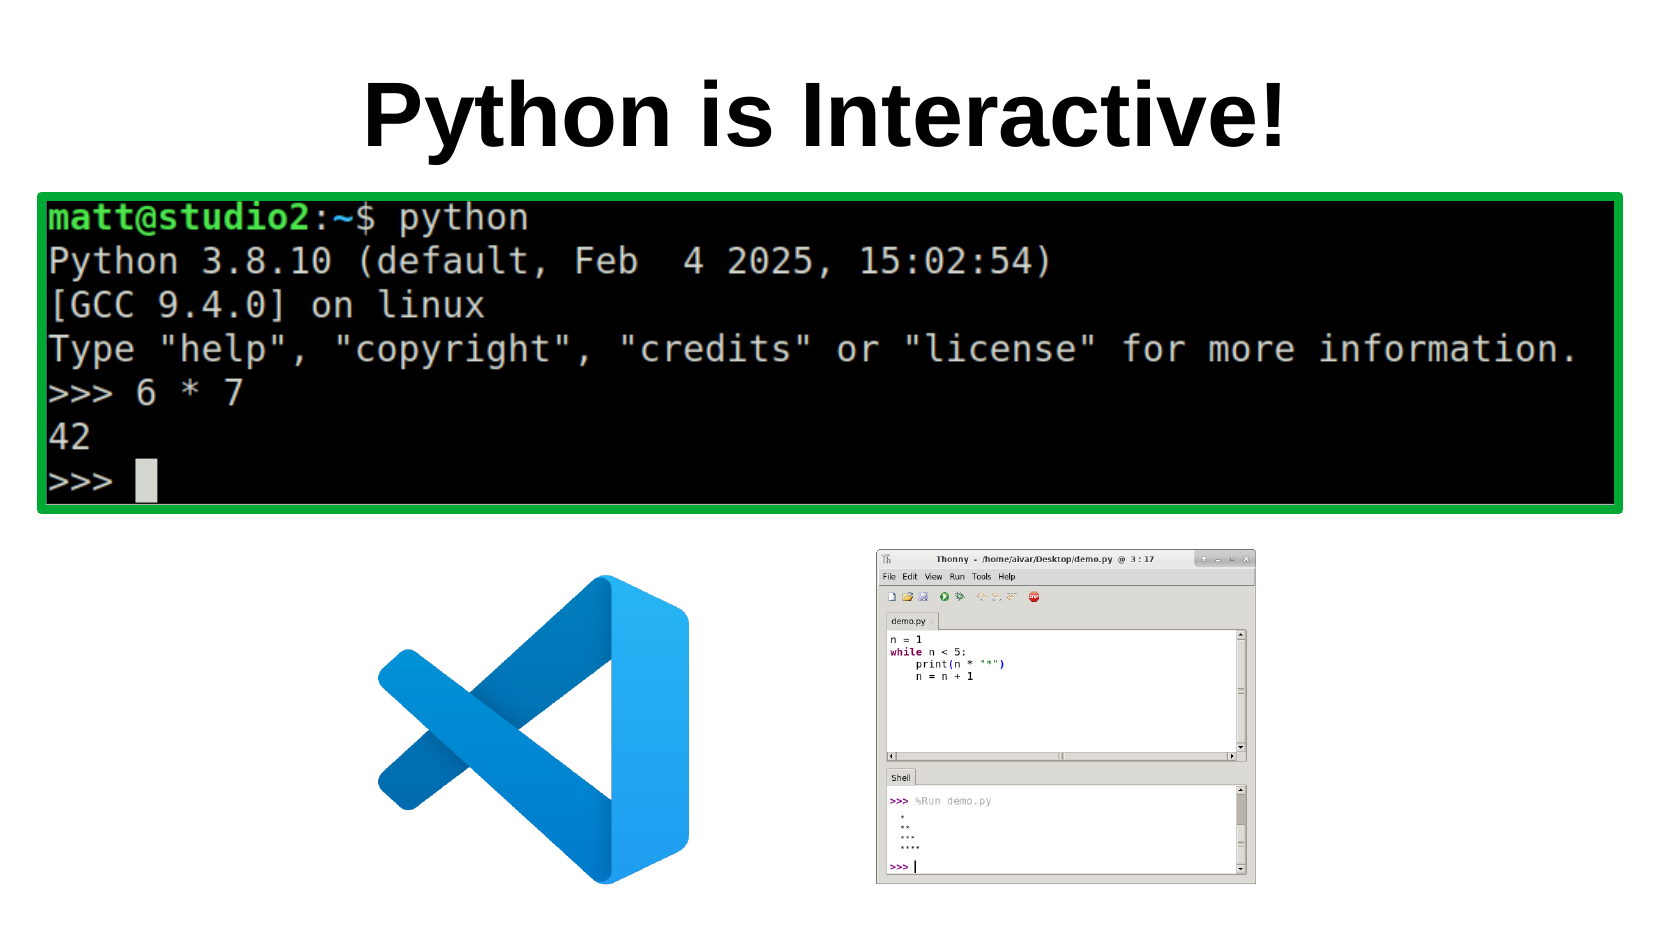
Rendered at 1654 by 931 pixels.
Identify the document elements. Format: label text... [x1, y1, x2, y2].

picture [45, 200, 1615, 506]
title Python is Interactive! [82, 37, 1571, 192]
picture [378, 574, 689, 885]
picture [876, 549, 1256, 884]
